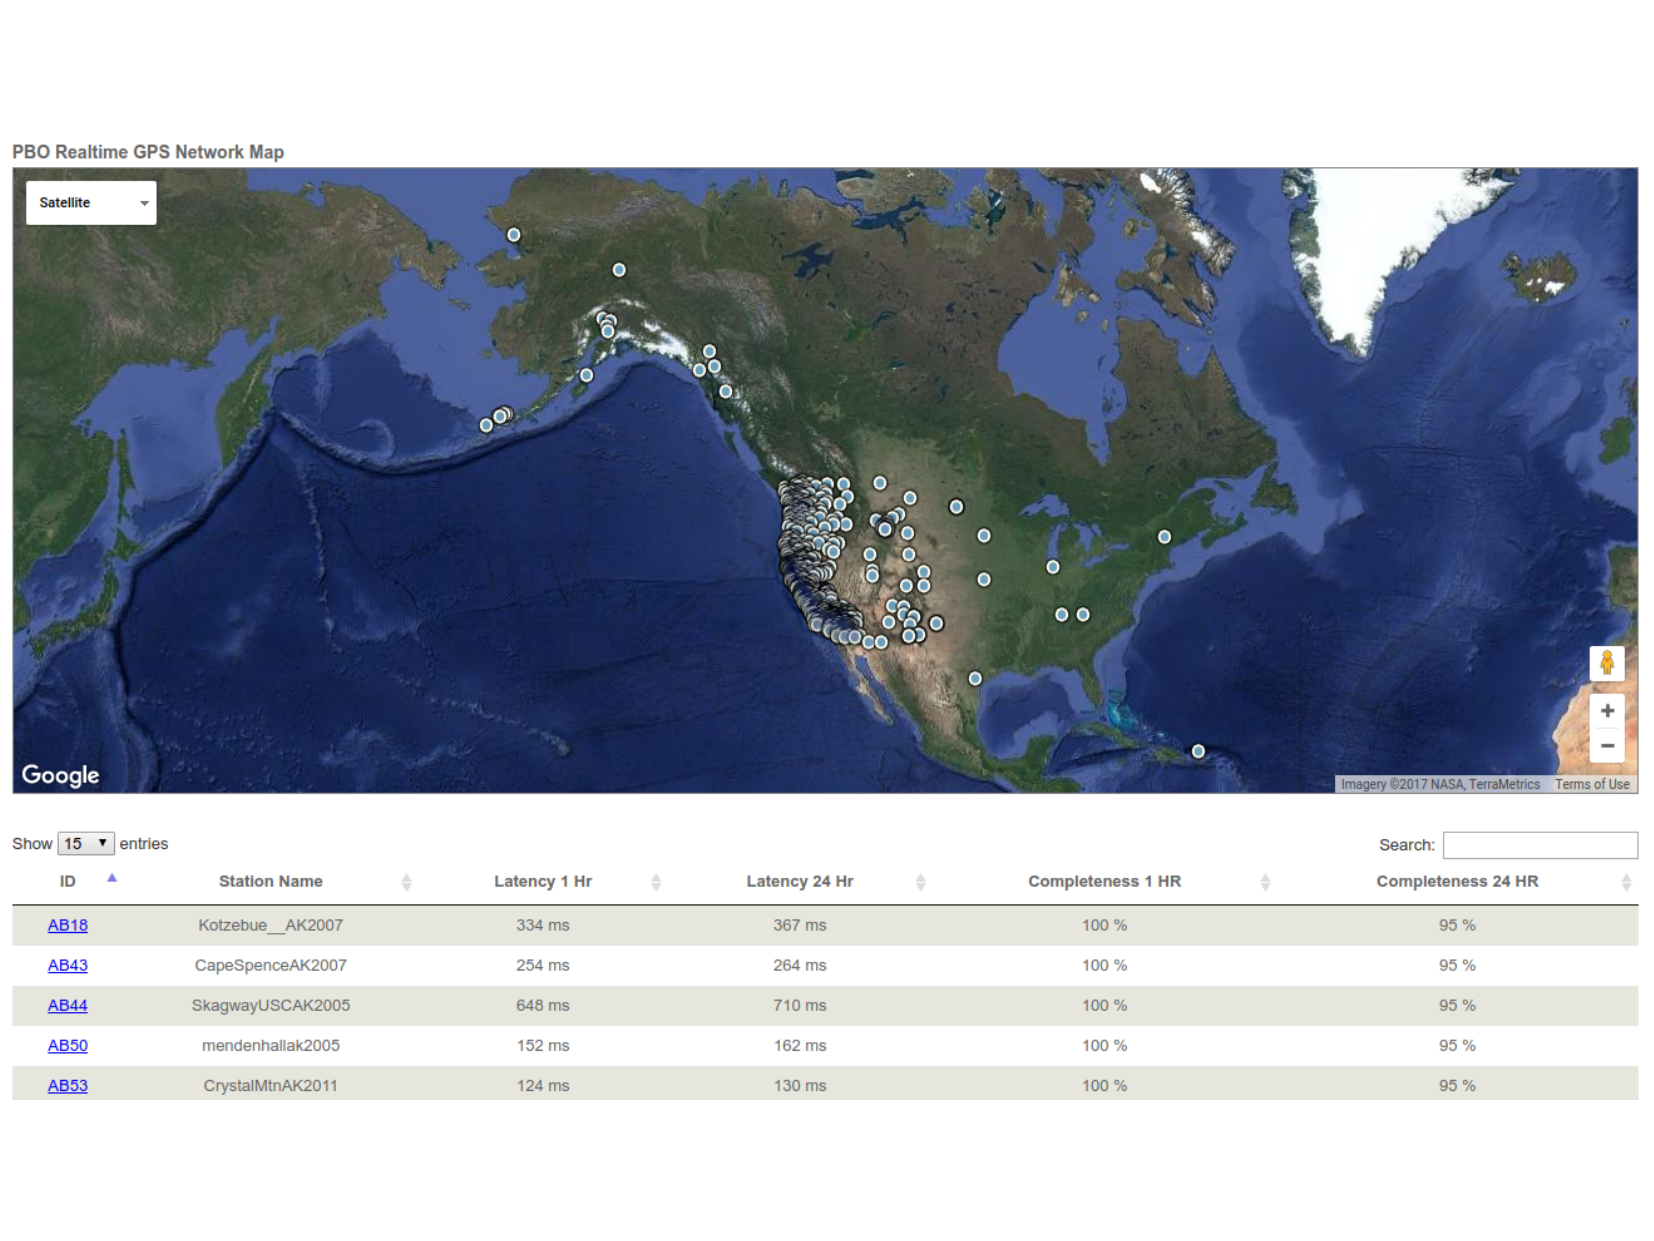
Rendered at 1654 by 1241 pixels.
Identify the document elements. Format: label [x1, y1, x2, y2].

picture [0, 141, 1654, 1100]
